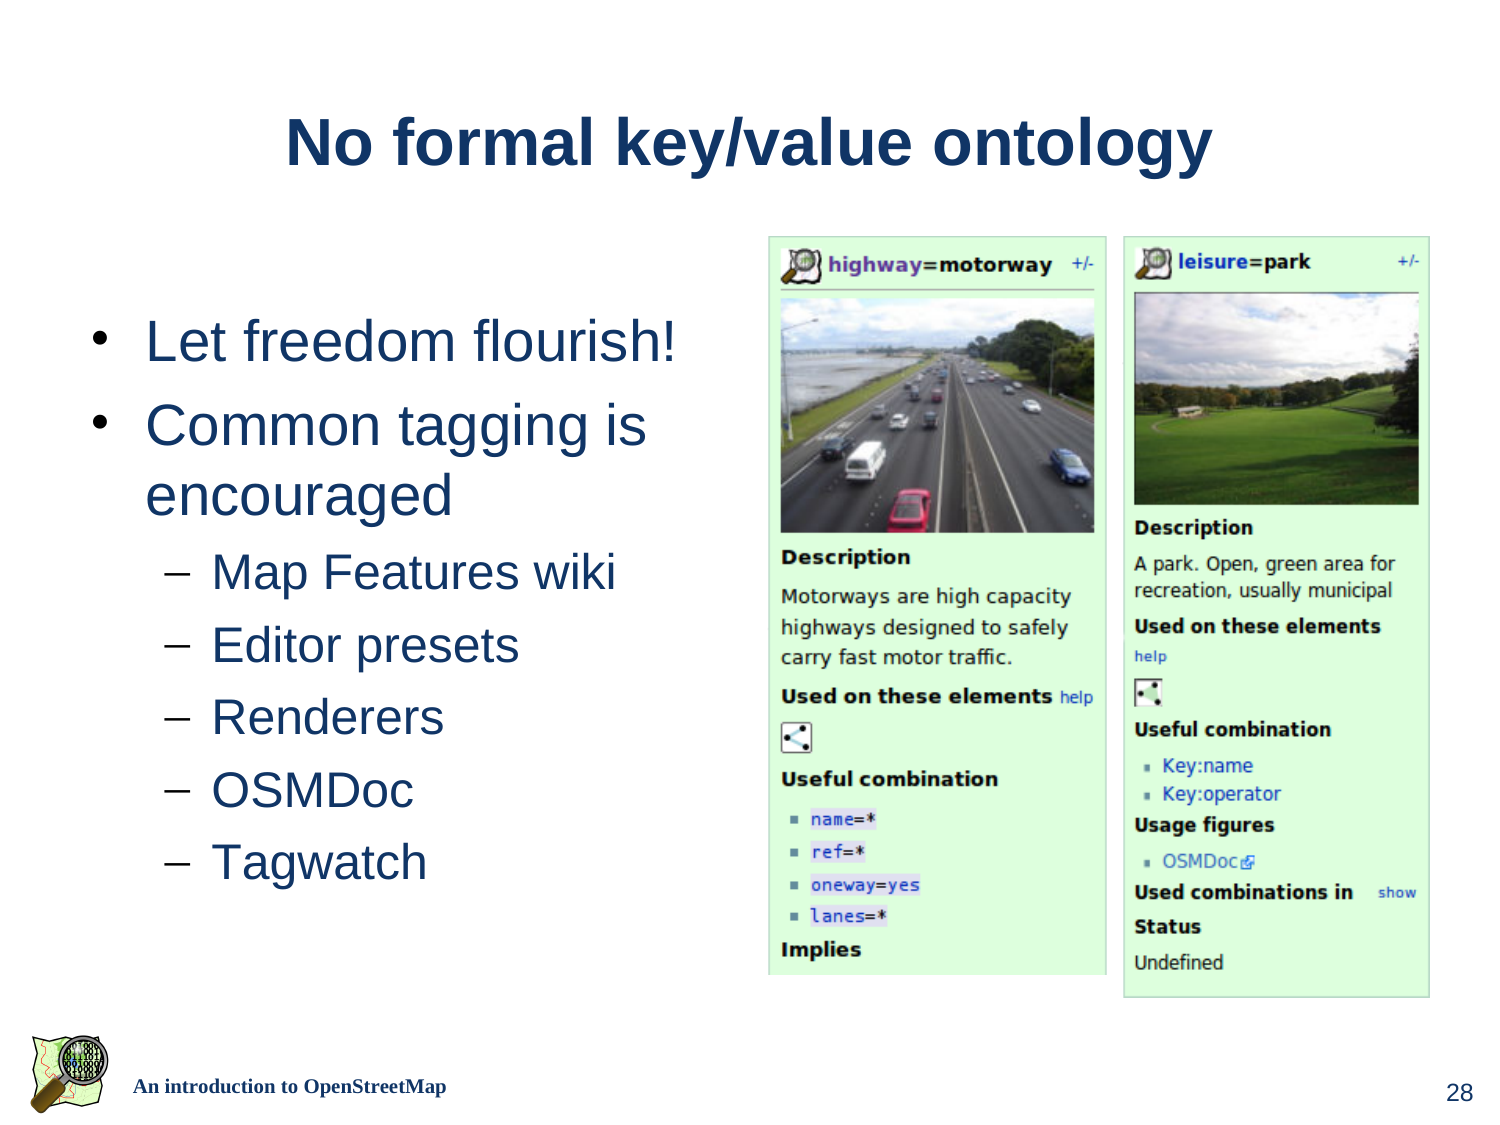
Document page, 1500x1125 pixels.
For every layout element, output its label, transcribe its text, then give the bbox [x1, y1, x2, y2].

picture [767, 236, 1107, 975]
picture [1122, 236, 1430, 998]
title No formal key/value ontology [74, 44, 1425, 233]
list Let freedom flourish! Common tagging is encouraged Map Features wiki Editor presets Renderers OSMDoc Tagwatch [74, 295, 739, 1038]
picture [29, 1033, 110, 1114]
